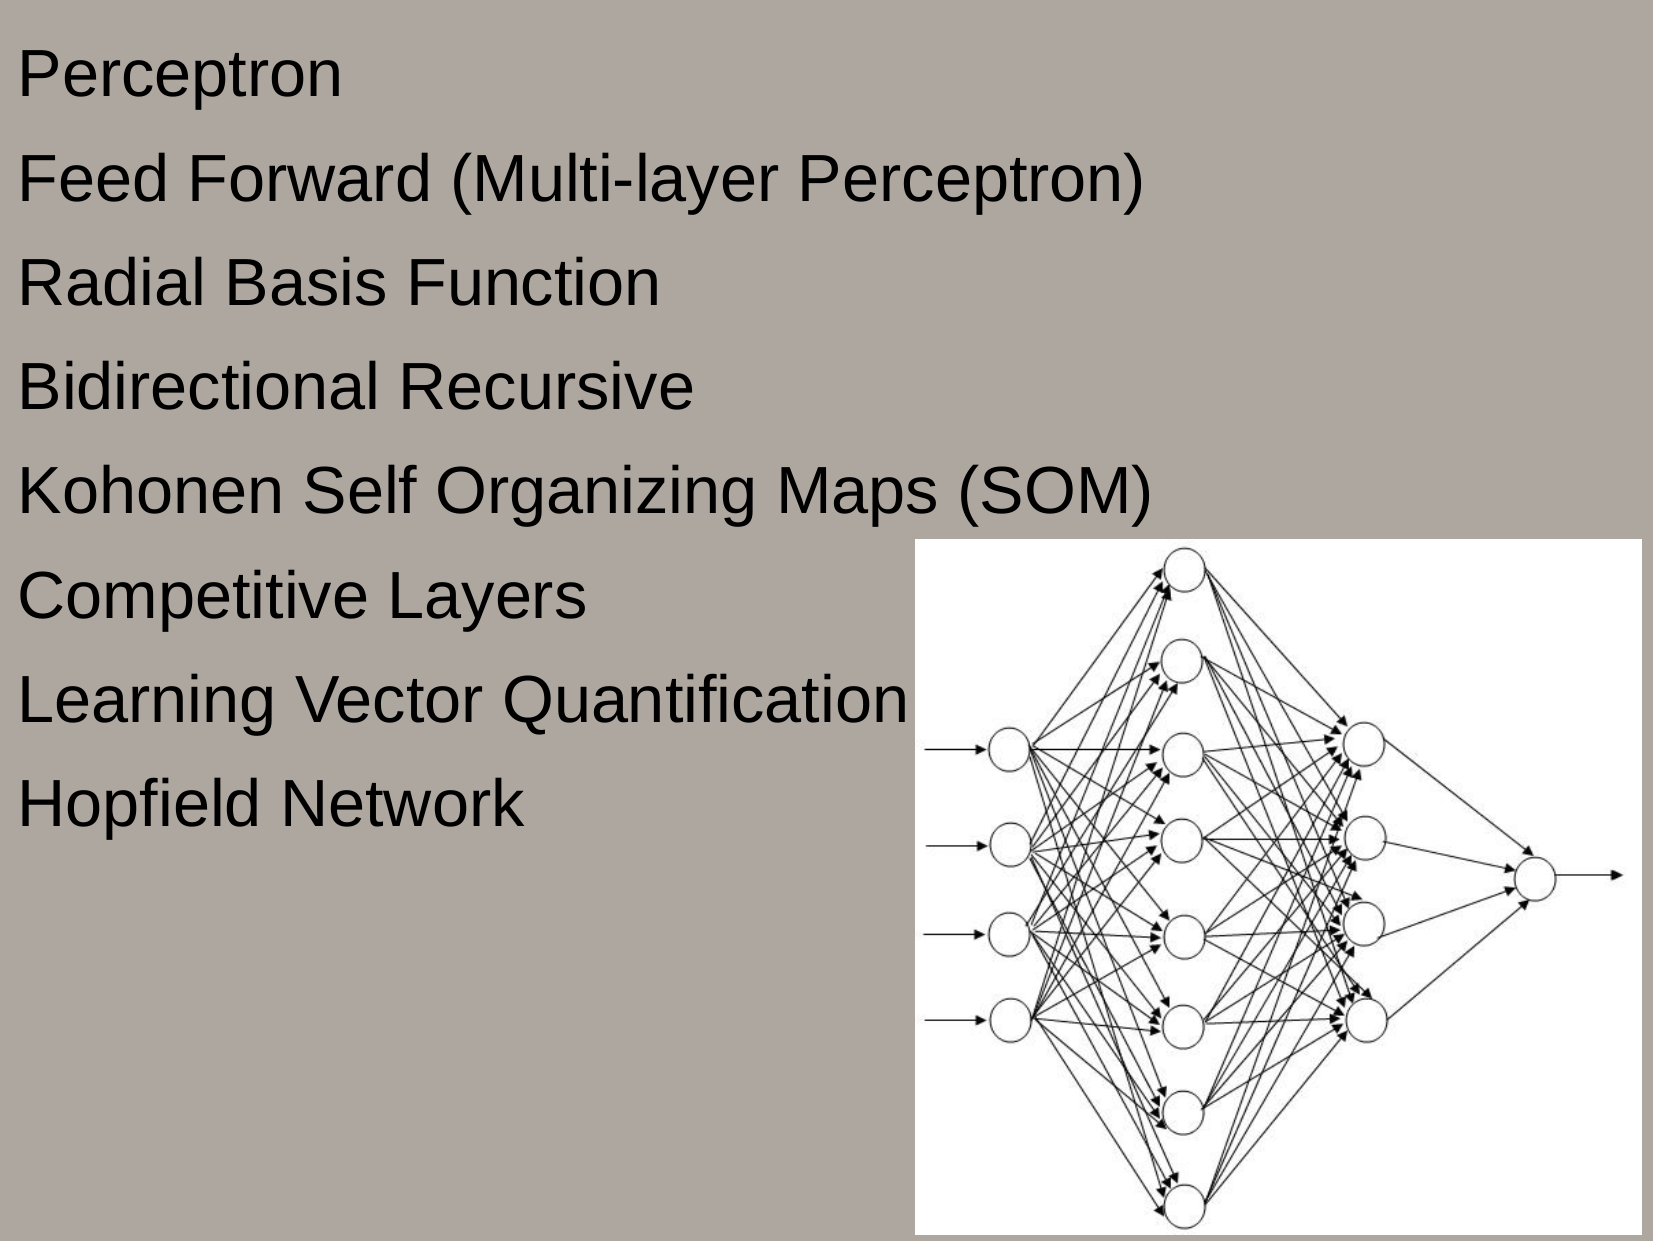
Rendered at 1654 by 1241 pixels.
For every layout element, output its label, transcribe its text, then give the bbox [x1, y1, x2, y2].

picture [915, 539, 1642, 1235]
list Perceptron Feed Forward (Multi-layer Perceptron) Radial Basis Function Bidirectional Recursive Kohonen Self Organizing Maps (SOM) Competitive Layers Learning Vector Quantification Hopfield Network [0, 36, 1435, 859]
